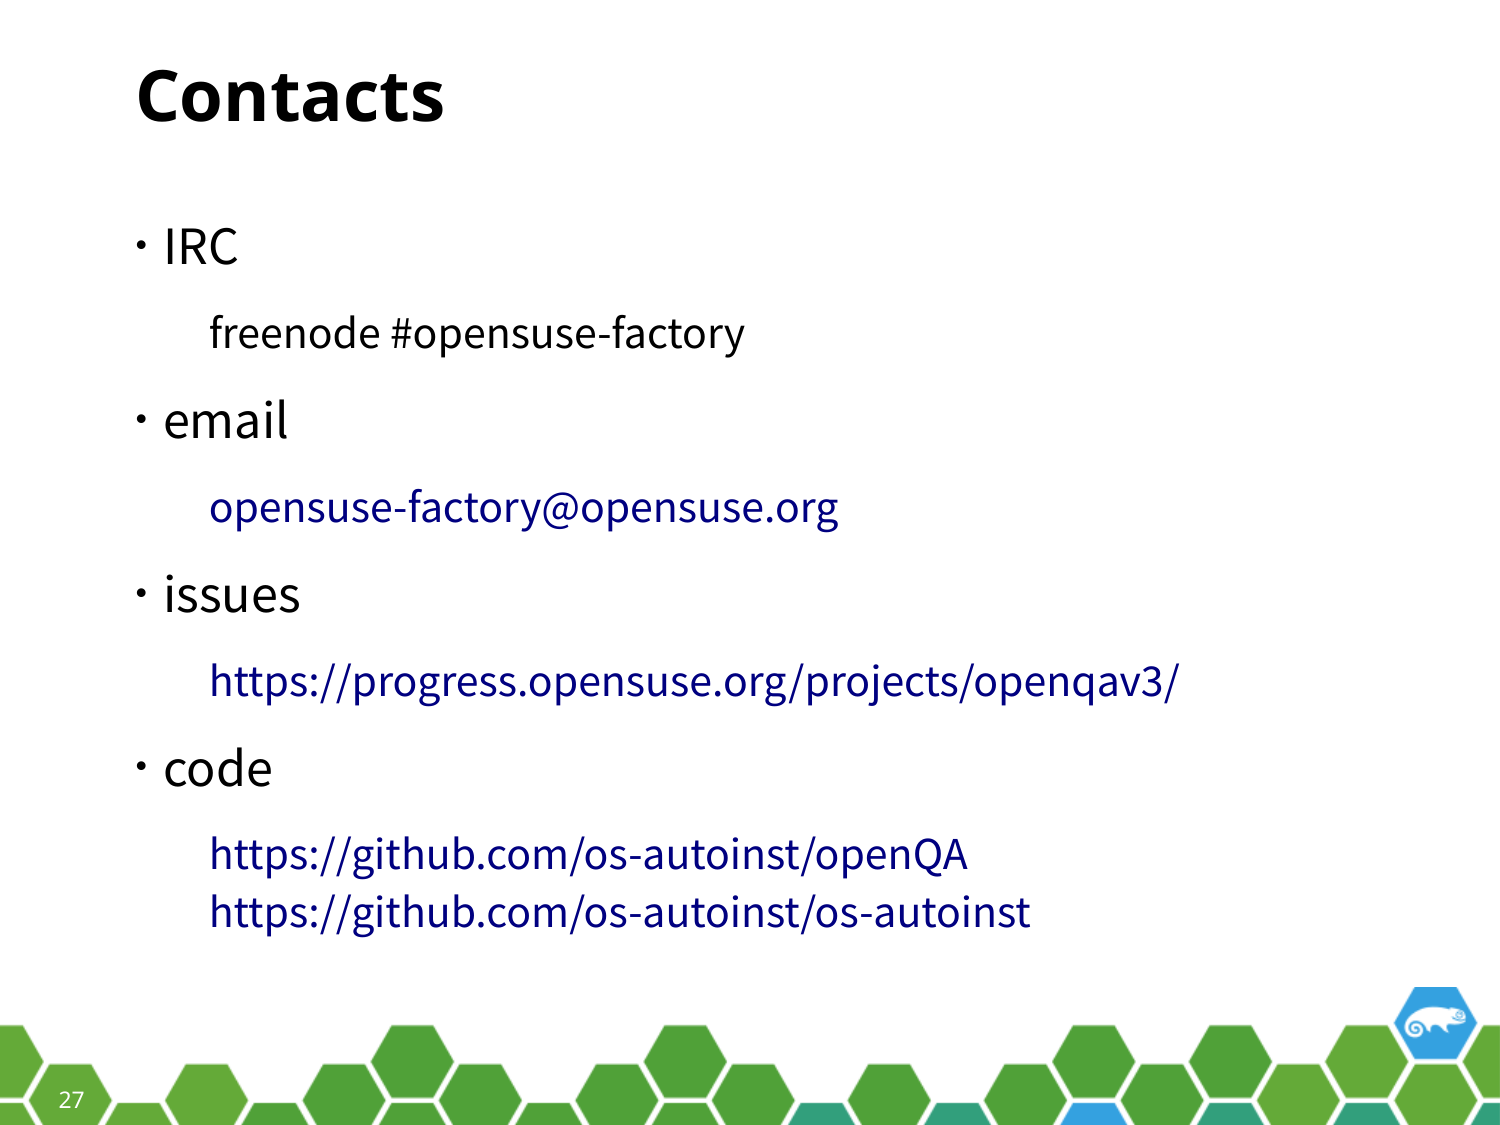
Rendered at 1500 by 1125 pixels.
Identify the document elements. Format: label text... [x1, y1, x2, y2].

title Contacts [135, 12, 1372, 175]
picture [0, 987, 1500, 1125]
list IRC freenode #opensuse-factory email opensuse-factory@opensuse.org issues https://progress.opensuse.org/projects/openqav3/ code https://github.com/os-autoinst/openQA https://github.com/os-autoinst/os-autoinst [135, 211, 1372, 864]
